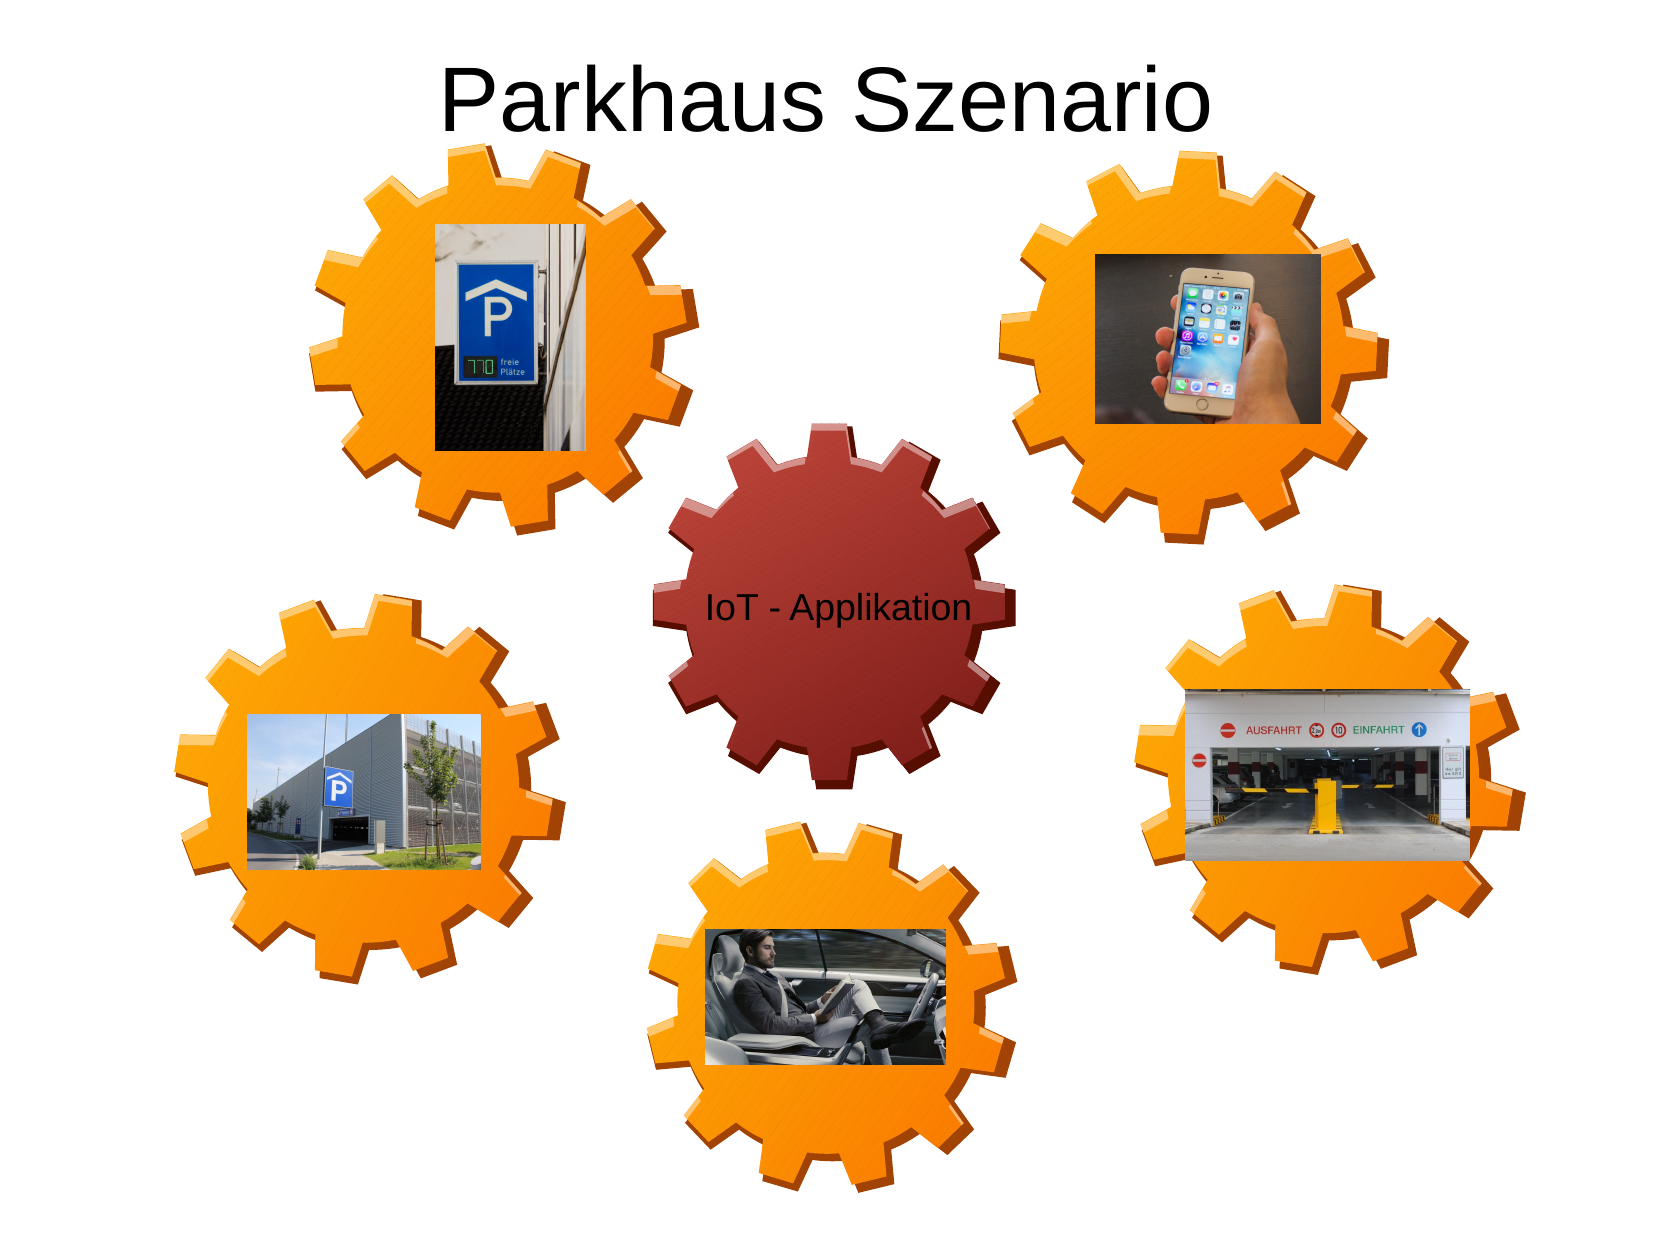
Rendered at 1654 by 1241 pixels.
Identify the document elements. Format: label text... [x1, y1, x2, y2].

picture [82, 84, 1606, 1241]
title Parkhaus Szenario [82, 48, 1571, 152]
